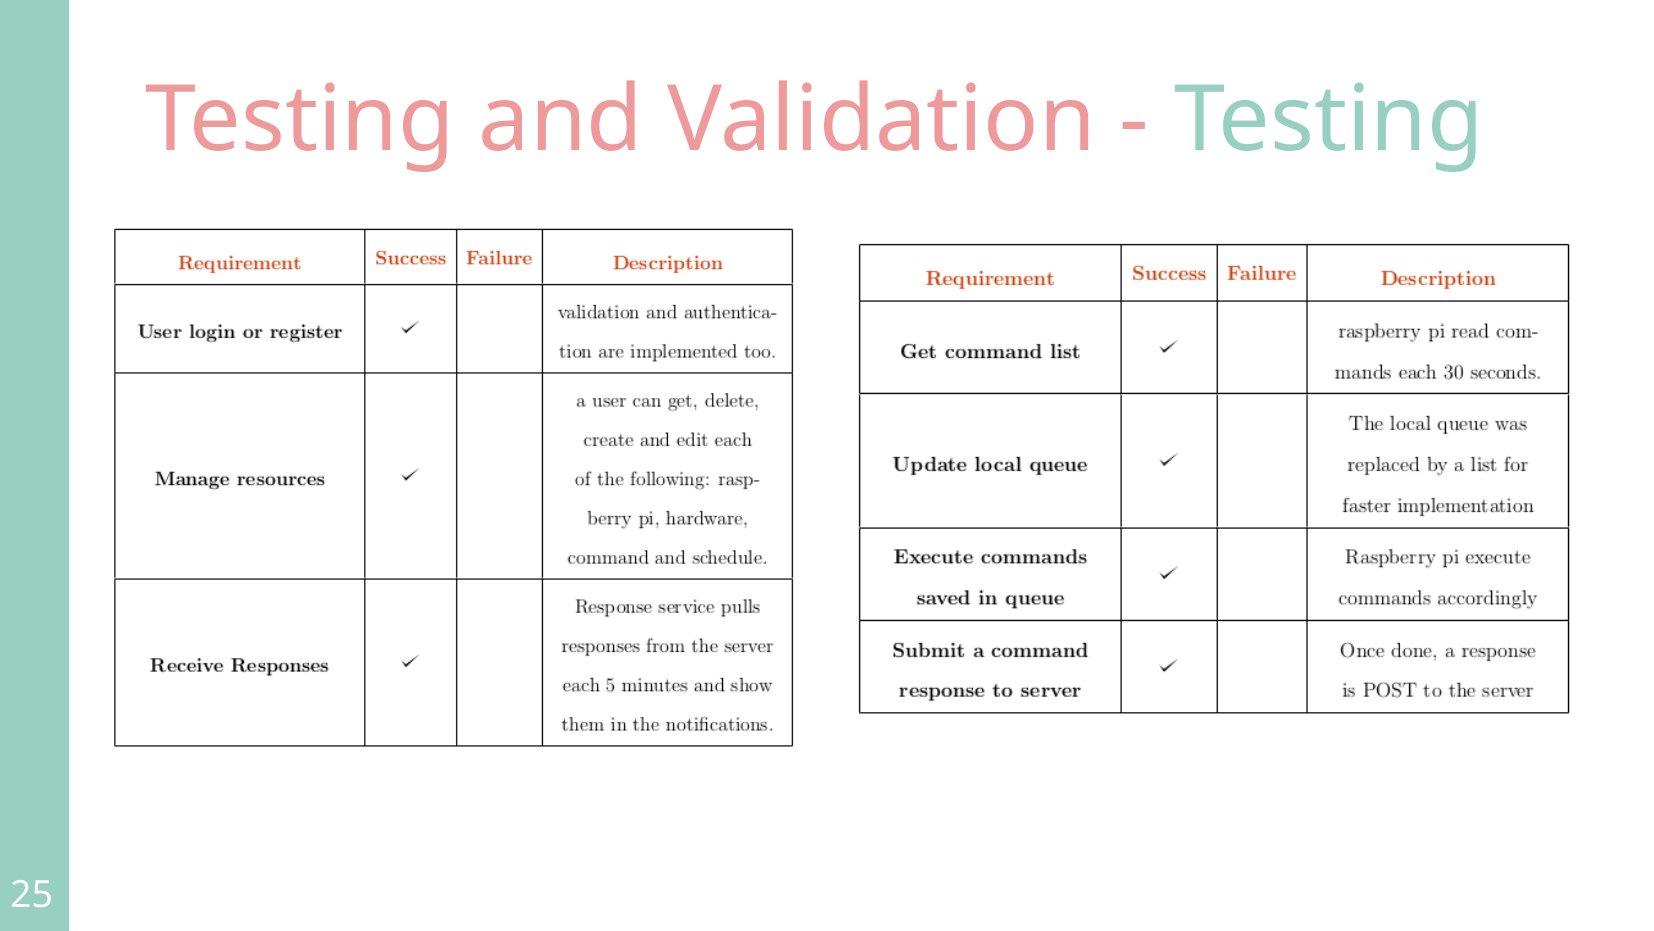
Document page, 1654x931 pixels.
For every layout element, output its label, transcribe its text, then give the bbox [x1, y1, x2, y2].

text_box <number> [0, 860, 132, 931]
title Testing and Validation - Testing [82, 37, 1571, 193]
picture [107, 224, 798, 754]
picture [854, 239, 1577, 721]
text_box [0, 0, 70, 860]
